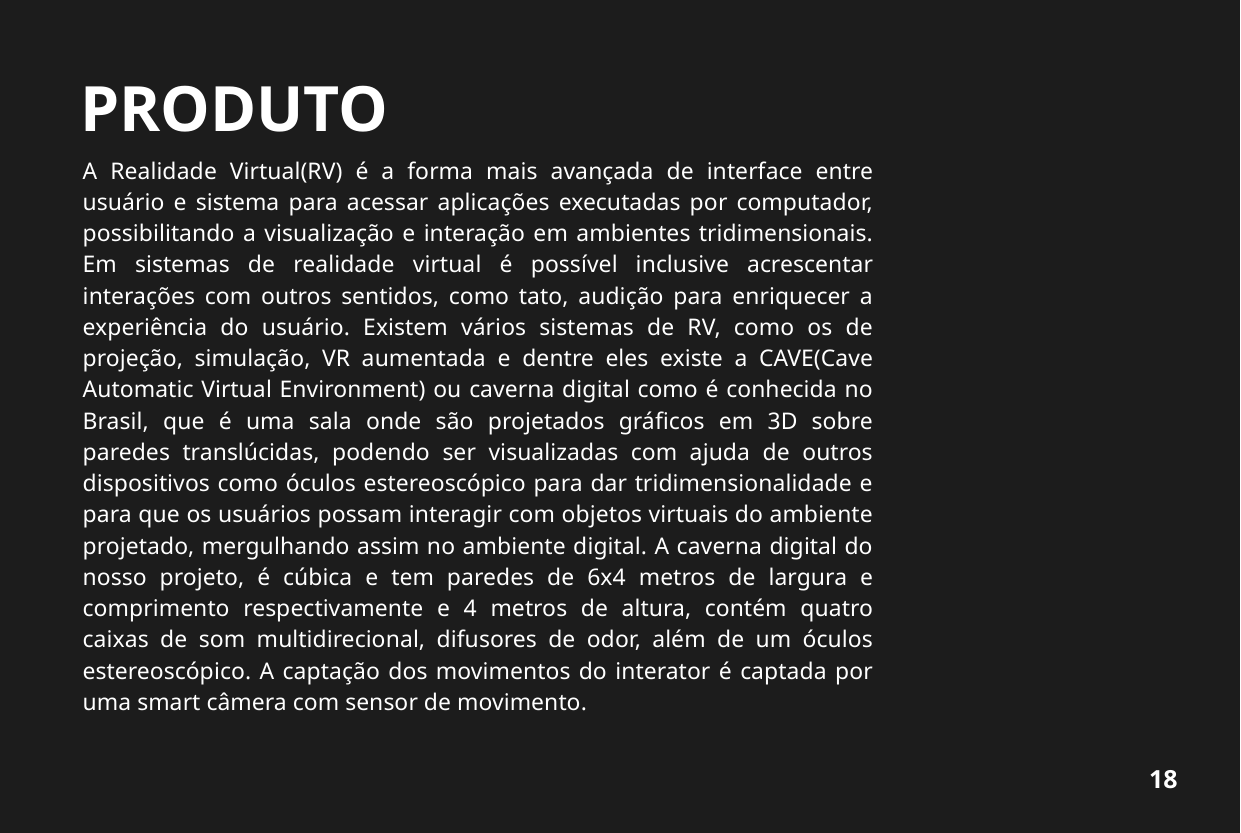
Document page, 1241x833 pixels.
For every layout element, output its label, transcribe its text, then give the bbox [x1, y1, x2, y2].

title PRODUTO [80, 26, 1156, 188]
subtitle A Realidade Virtual(RV) é a forma mais avançada de interface entre usuário e sistema para acessar aplicações executadas por computador, possibilitando a visualização e interação em ambientes tridimensionais. Em sistemas de realidade virtual é possível inclusive acrescentar interações com outros sentidos, como tato, audição para enriquecer a experiência do usuário. Existem vários sistemas de RV, como os de projeção, simulação, VR aumentada e dentre eles existe a CAVE(Cave Automatic Virtual Environment) ou caverna digital como é conhecida no Brasil, que é uma sala onde são projetados gráficos em 3D sobre paredes translúcidas, podendo ser visualizadas com ajuda de outros dispositivos como óculos estereoscópico para dar tridimensionalidade e para que os usuários possam interagir com objetos virtuais do ambiente projetado, mergulhando assim no ambiente digital. A caverna digital do nosso projeto, é cúbica e tem paredes de 6x4 metros de largura e comprimento respectivamente e 4 metros de altura, contém quatro caixas de som multidirecional, difusores de odor, além de um óculos estereoscópico. A captação dos movimentos do interator é captada por uma smart câmera com sensor de movimento. [82, 188, 875, 694]
title 18 [1133, 756, 1193, 802]
